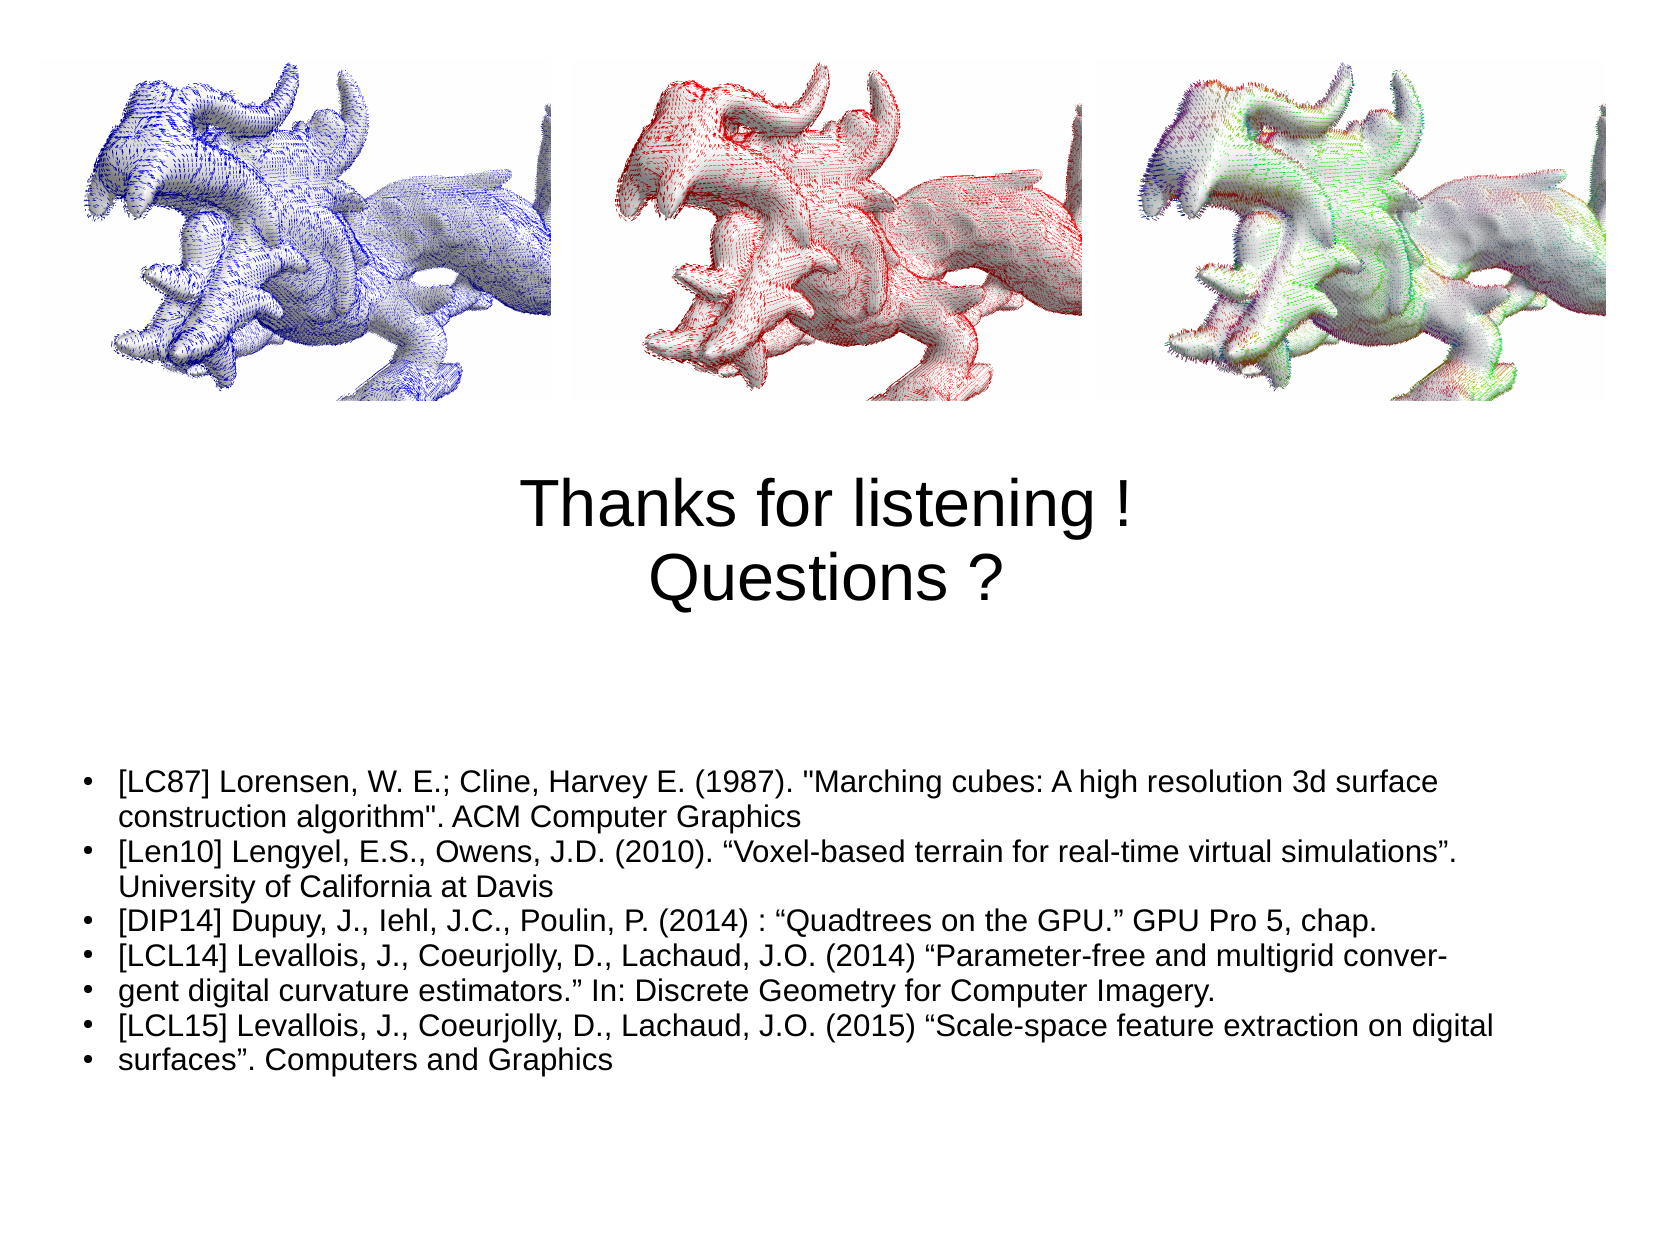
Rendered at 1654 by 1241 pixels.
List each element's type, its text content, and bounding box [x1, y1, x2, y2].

picture [40, 59, 551, 401]
picture [571, 59, 1082, 401]
subtitle Thanks for listening ! Questions ? [LC87] Lorensen, W. E.; Cline, Harvey E. (1987). "Marching cubes: A high resolution 3d surface construction algorithm". ACM Computer Graphics [Len10] Lengyel, E.S., Owens, J.D. (2010). “Voxel-based terrain for real-time virtual simulations”. University of California at Davis [DIP14] Dupuy, J., Iehl, J.C., Poulin, P. (2014) : “Quadtrees on the GPU.” GPU Pro 5, chap. [LCL14] Levallois, J., Coeurjolly, D., Lachaud, J.O. (2014) “Parameter-free and multigrid conver- gent digital curvature estimators.” In: Discrete Geometry for Computer Imagery. [LCL15] Levallois, J., Coeurjolly, D., Lachaud, J.O. (2015) “Scale-space feature extraction on digital surfaces”. Computers and Graphics [82, 238, 1571, 1080]
picture [1094, 59, 1606, 401]
